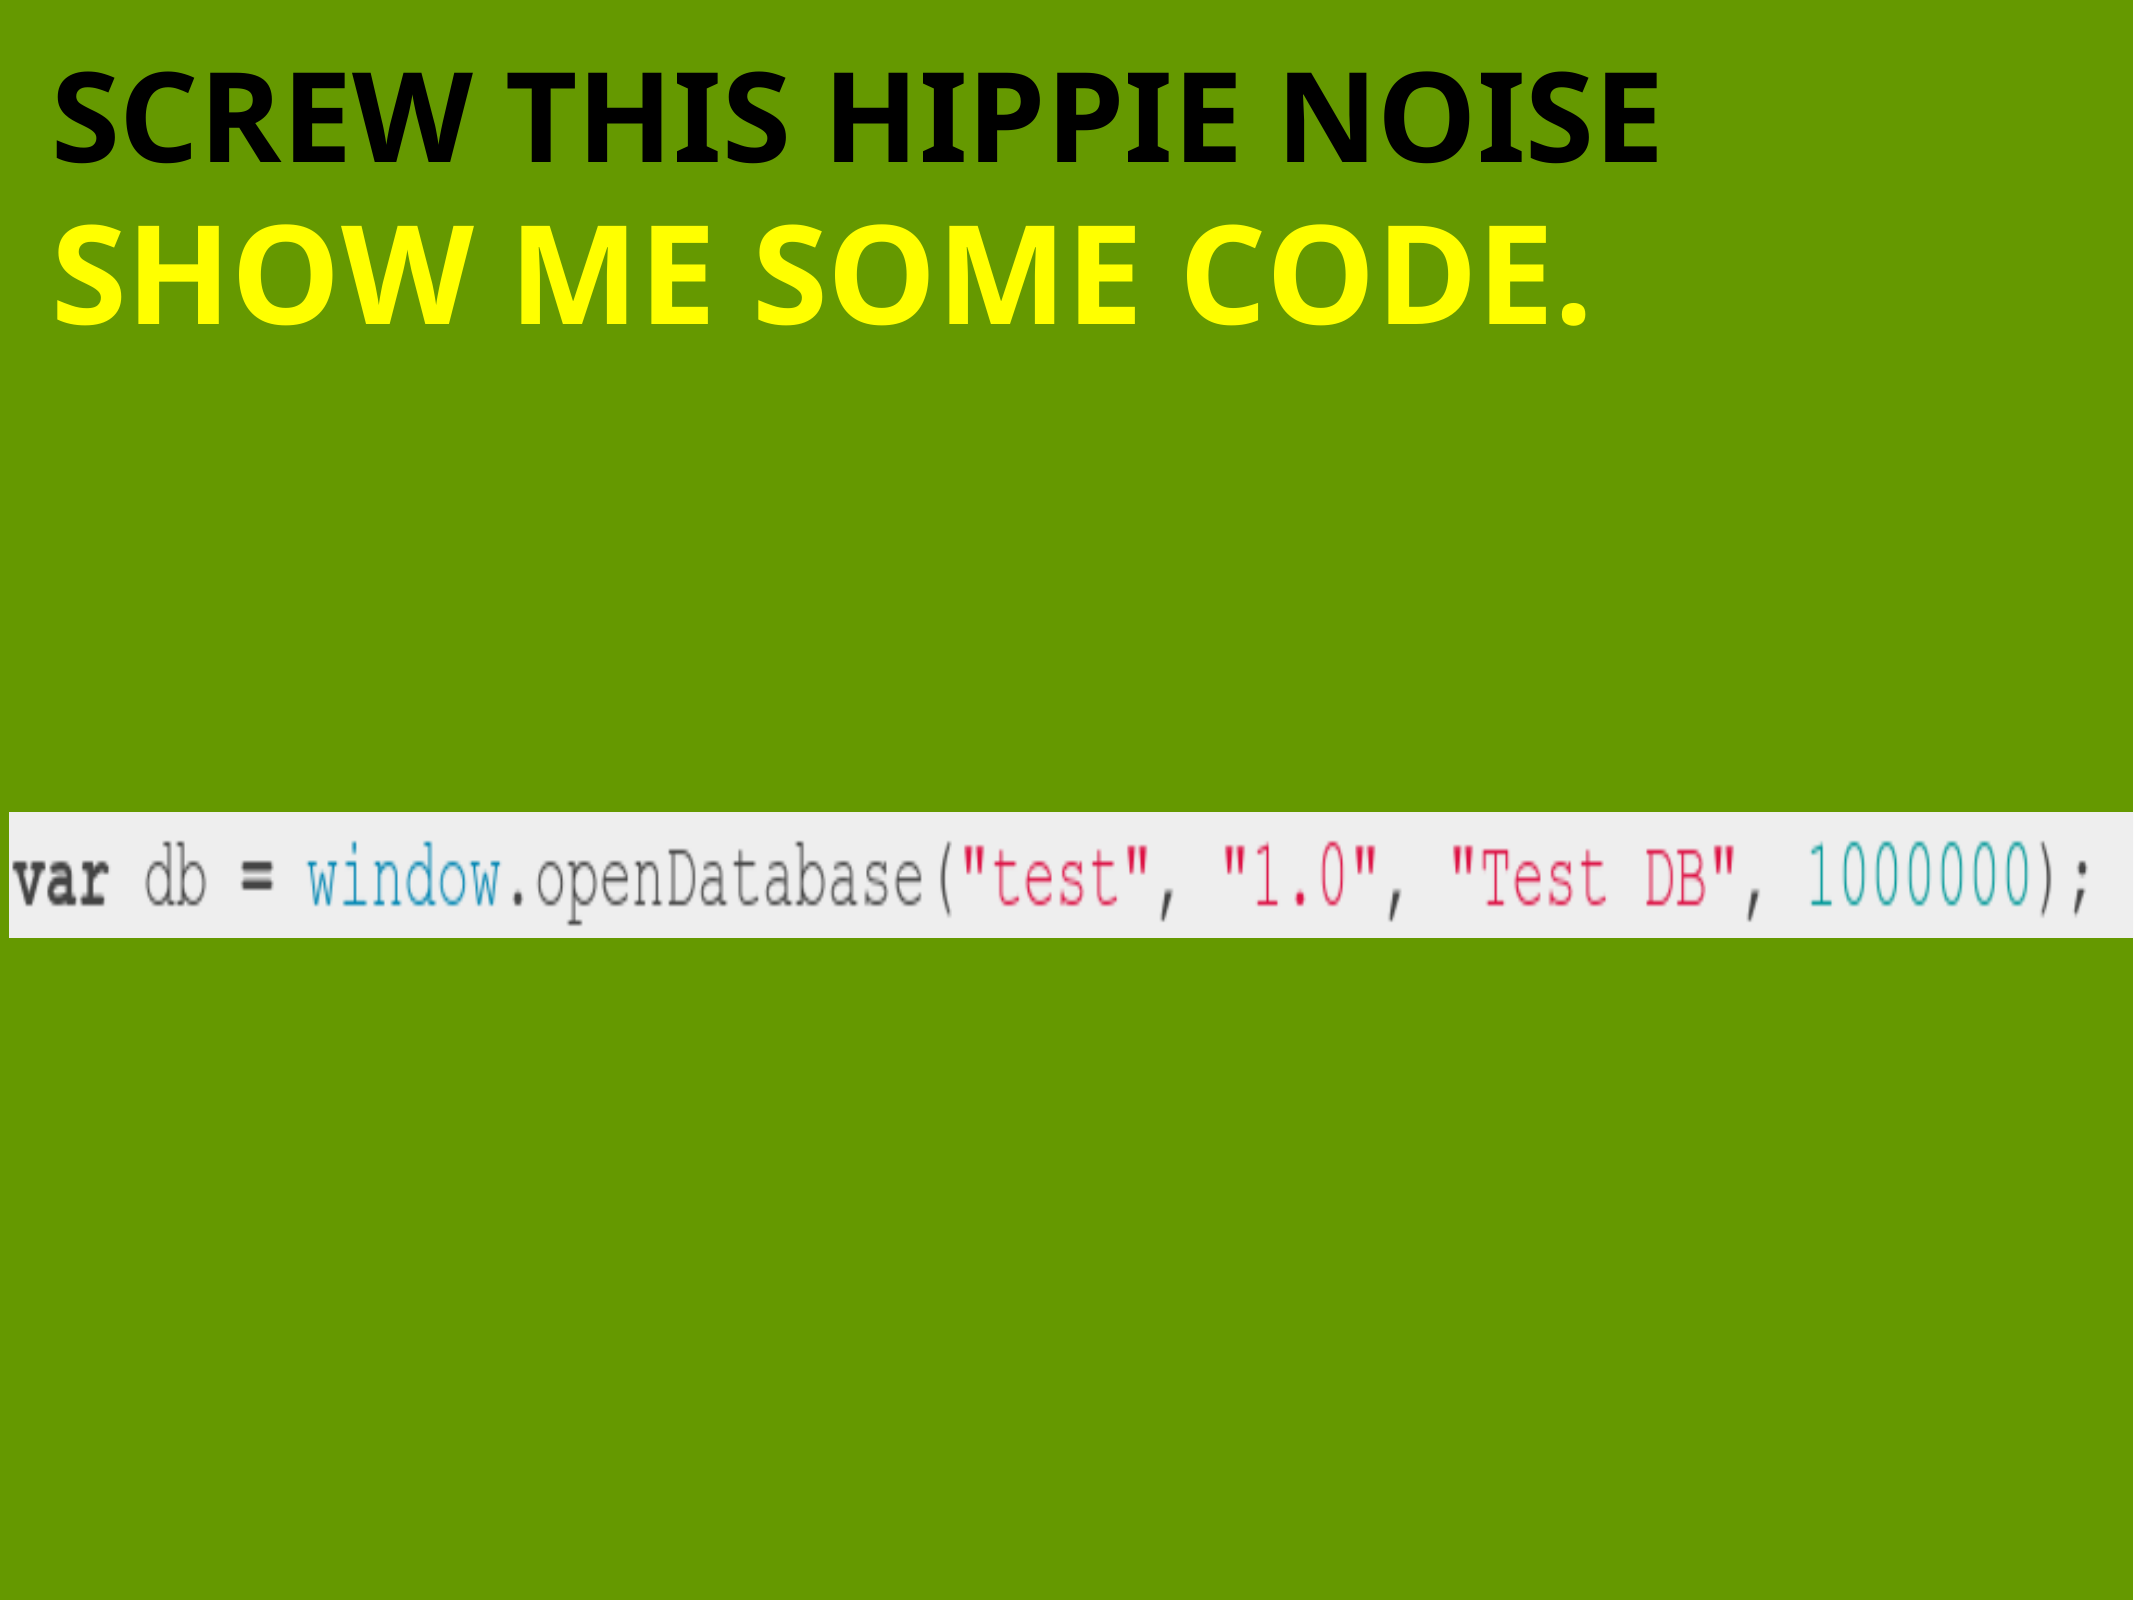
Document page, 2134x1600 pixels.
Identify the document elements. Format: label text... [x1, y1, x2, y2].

text_box SCREW THIS HIPPIE NOISE SHOW ME SOME CODE. [41, 37, 2063, 483]
picture [9, 812, 2134, 938]
